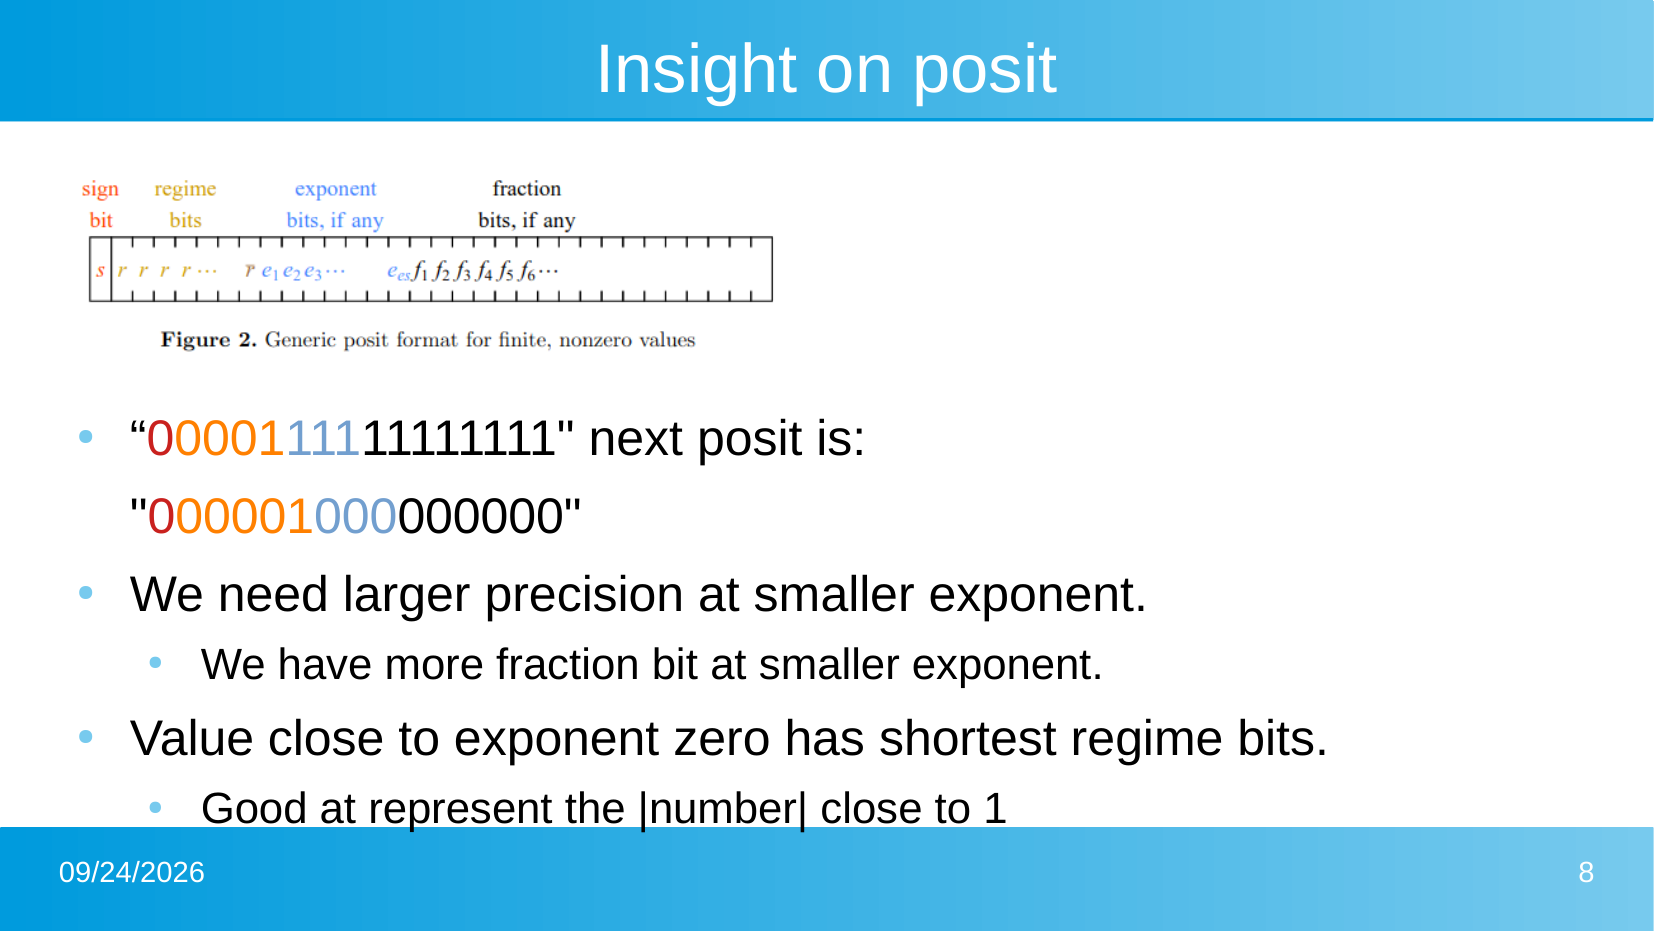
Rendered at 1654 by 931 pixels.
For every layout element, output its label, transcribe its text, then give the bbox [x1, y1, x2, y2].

title Insight on posit [59, 29, 1595, 108]
picture [51, 169, 787, 358]
list “0000111111111111" next posit is: "000001000000000" We need larger precision at smaller exponent. We have more fraction bit at smaller exponent. Value close to exponent zero has shortest regime bits. Good at represent the |number| close to 1 [59, 177, 1595, 768]
